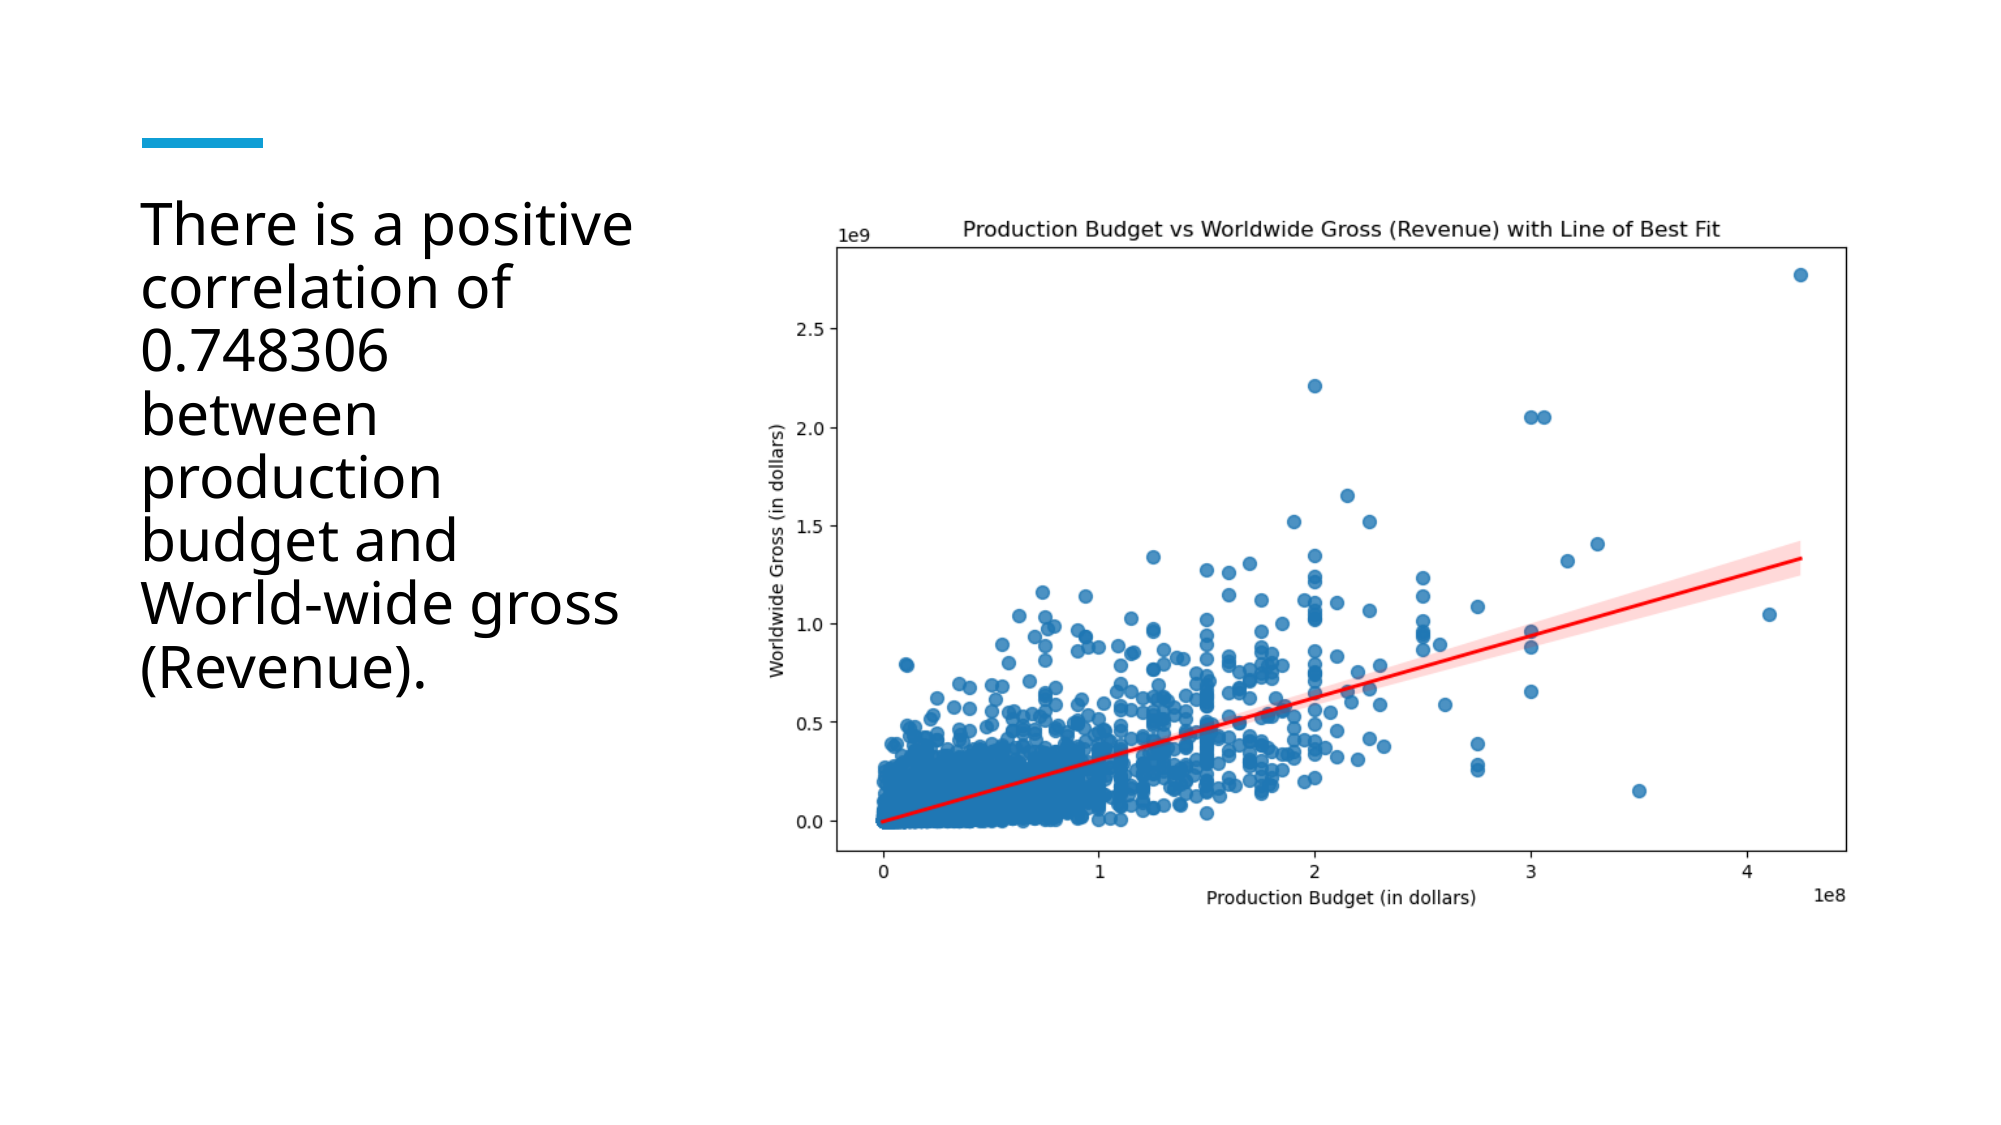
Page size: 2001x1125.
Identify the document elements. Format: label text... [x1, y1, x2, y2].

title There is a positive correlation of 0.748306 between production budget and World-wide gross (Revenue). [125, 187, 656, 758]
picture [757, 209, 1859, 920]
